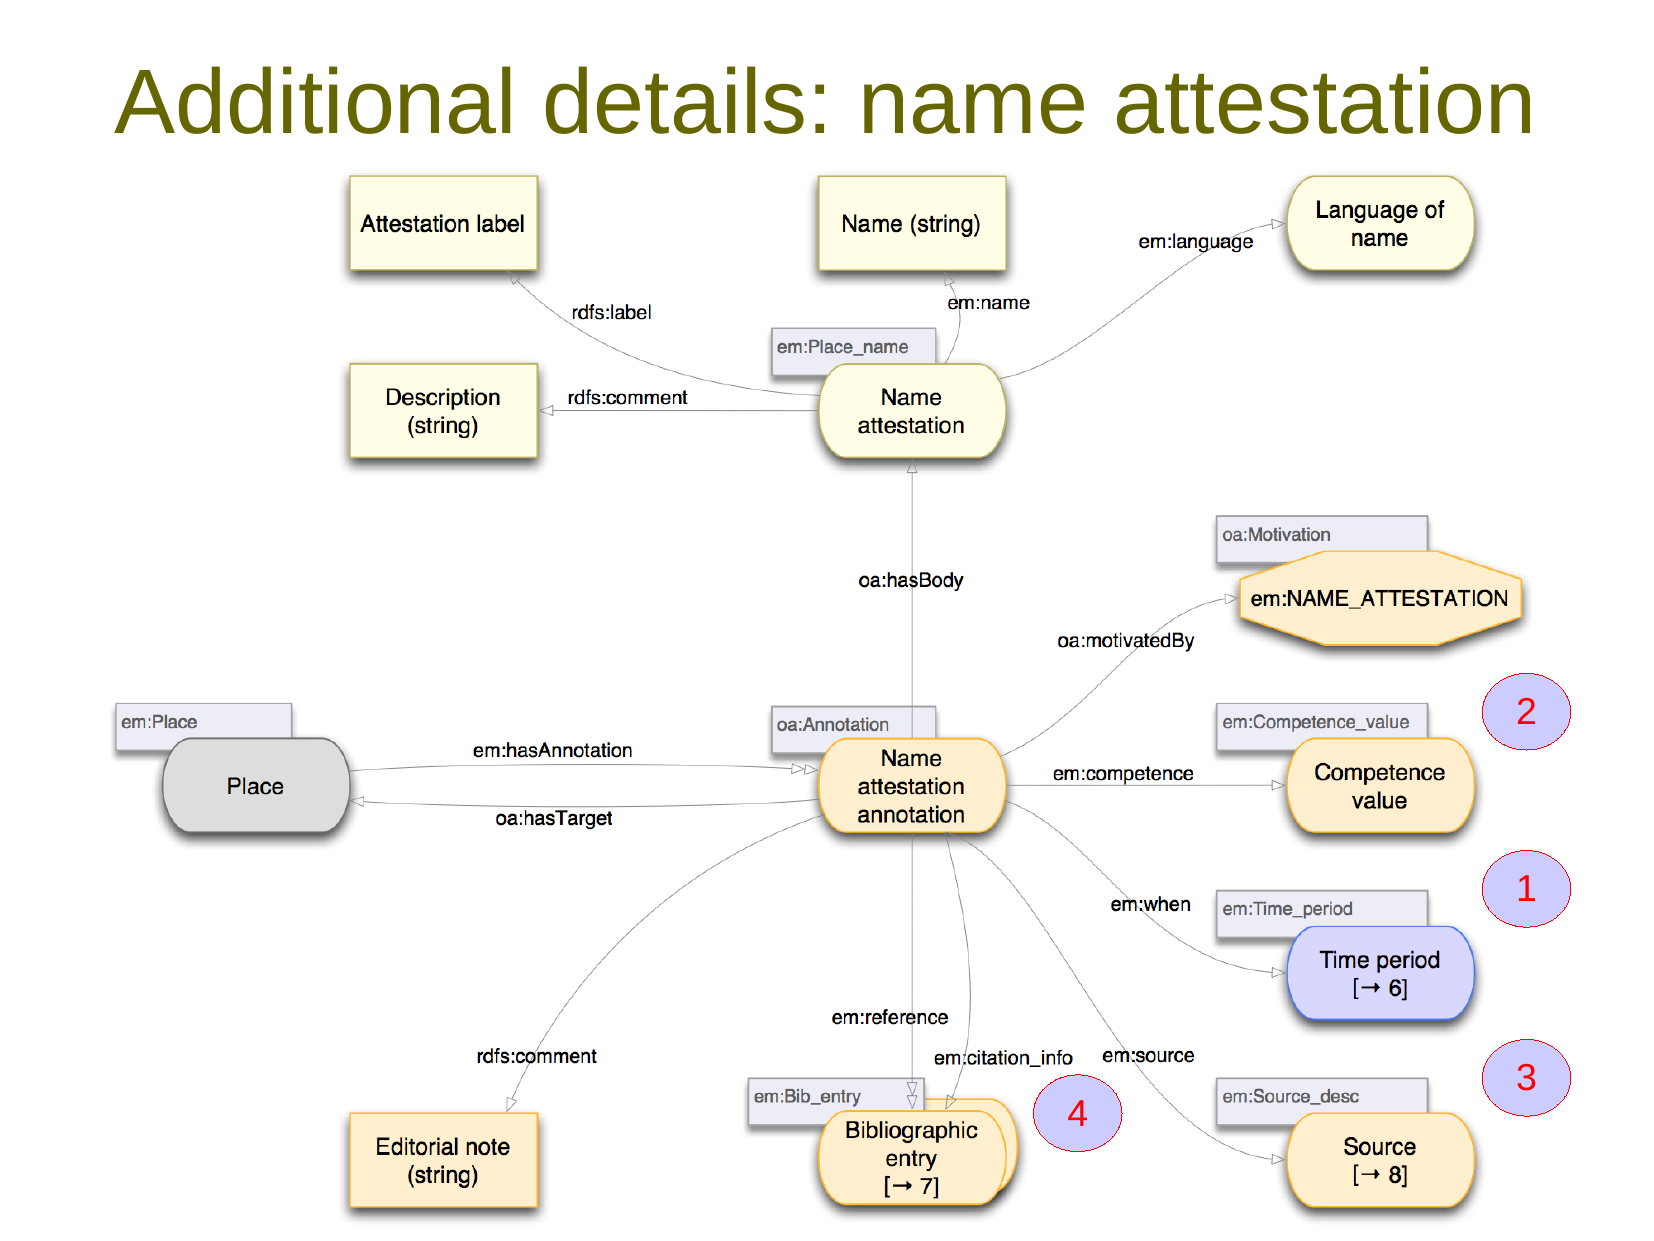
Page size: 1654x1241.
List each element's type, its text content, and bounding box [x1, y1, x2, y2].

text_box 2 [1482, 673, 1571, 751]
text_box 4 [1033, 1074, 1123, 1152]
text_box 3 [1482, 1039, 1571, 1117]
title Additional details: name attestation [82, 37, 1571, 166]
picture [78, 147, 1554, 1236]
text_box 1 [1482, 850, 1571, 928]
